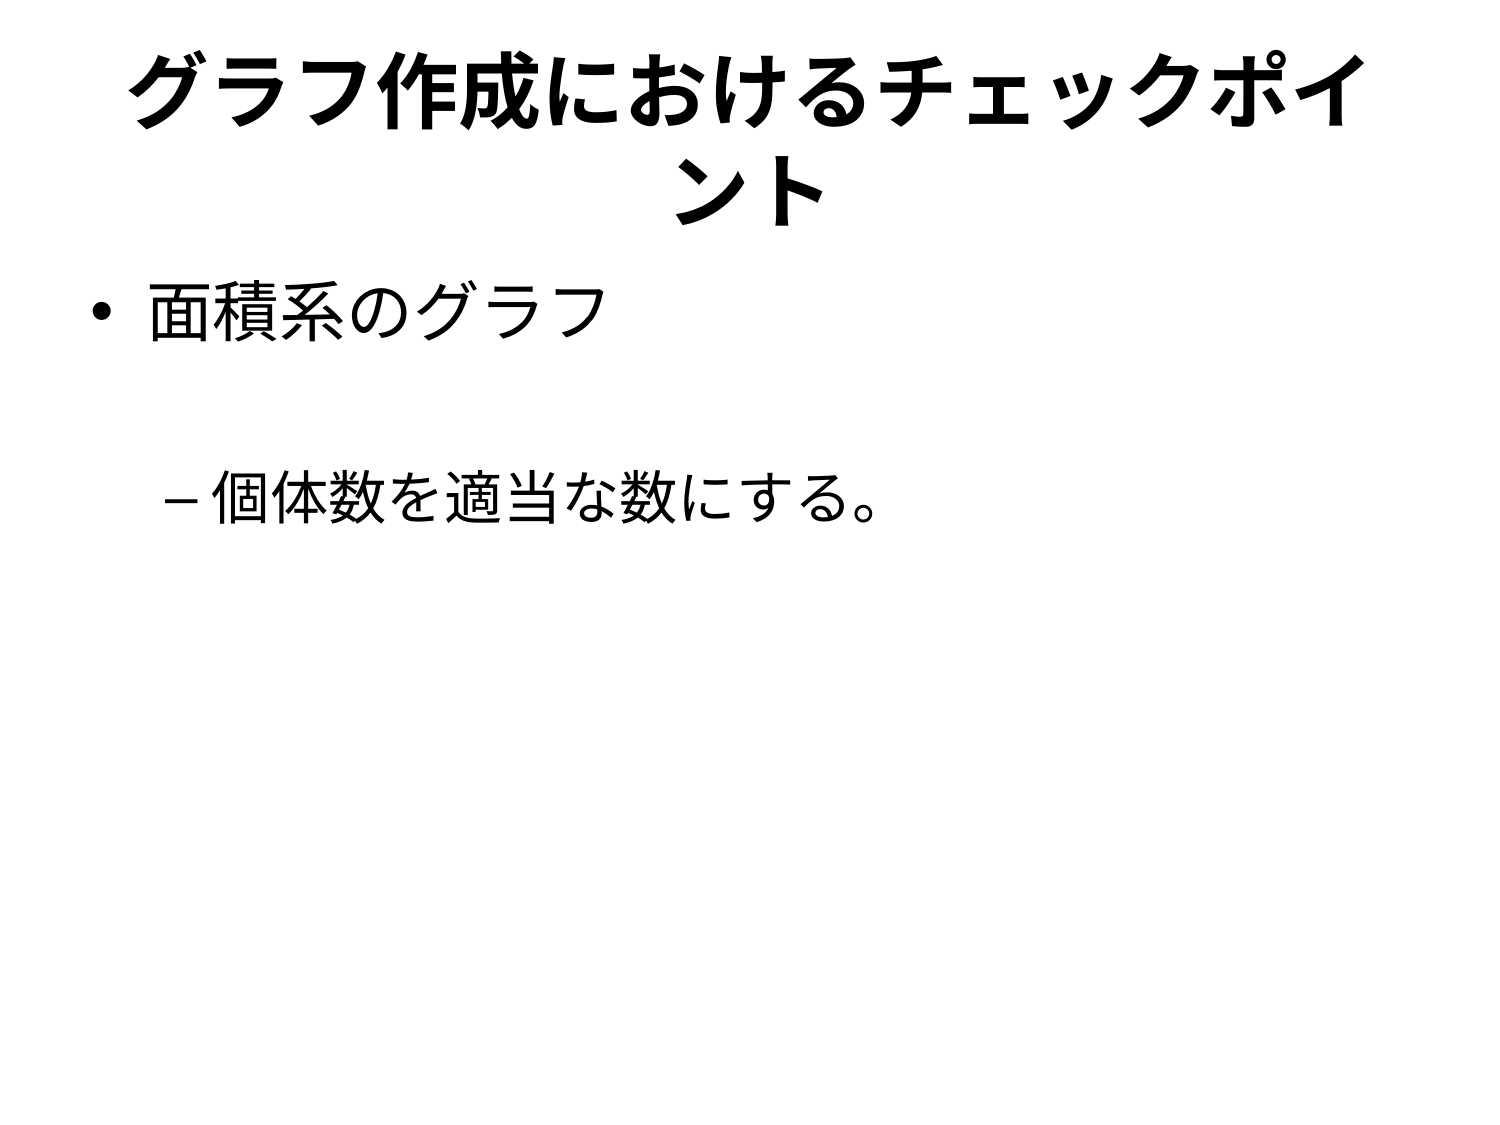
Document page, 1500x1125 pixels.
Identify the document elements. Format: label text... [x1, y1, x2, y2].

list 面積系のグラフ 個体数を適当な数にする。 [75, 262, 1426, 1006]
title グラフ作成におけるチェックポイント [75, 31, 1426, 247]
